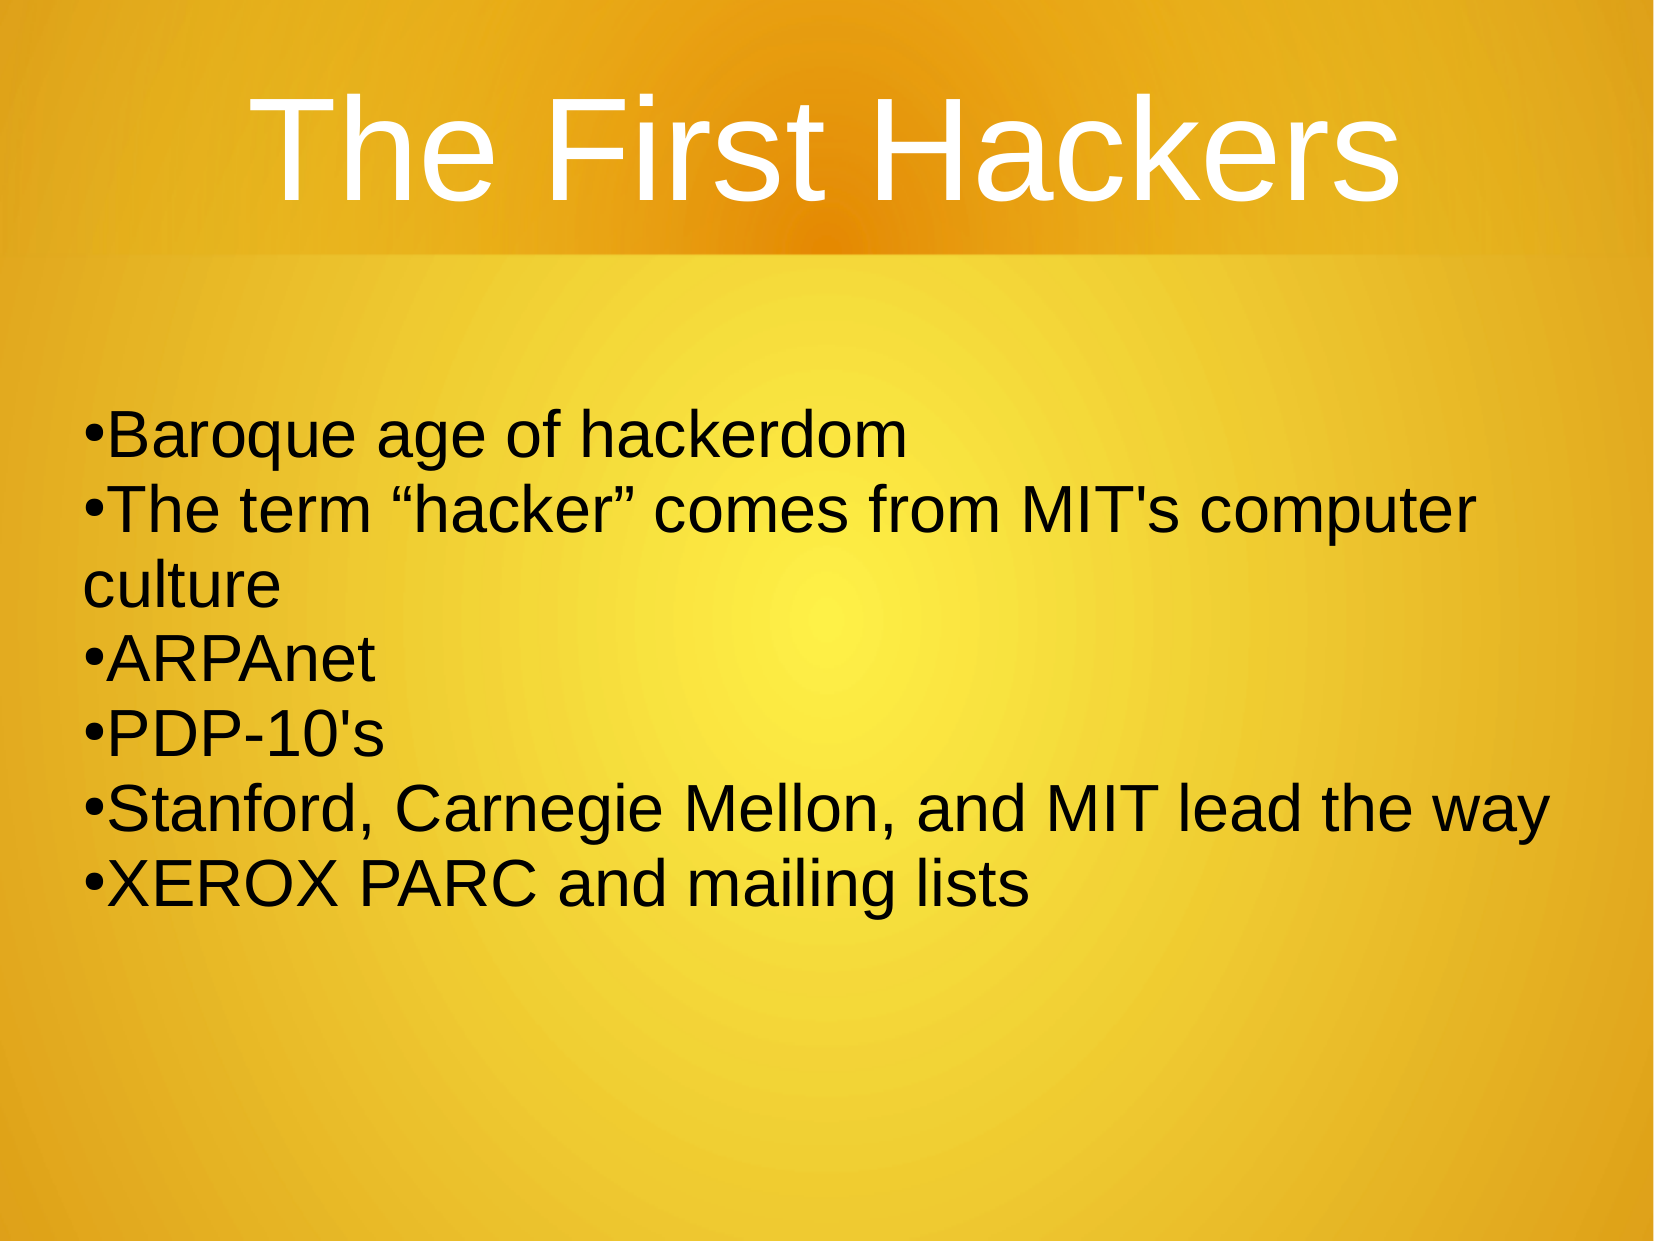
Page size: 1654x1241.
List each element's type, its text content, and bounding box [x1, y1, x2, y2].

subtitle Baroque age of hackerdom The term “hacker” comes from MIT's computer culture ARPAnet PDP-10's Stanford, Carnegie Mellon, and MIT lead the way XEROX PARC and mailing lists [82, 299, 1571, 1019]
picture [0, 0, 1654, 1241]
title The First Hackers [82, 47, 1571, 252]
